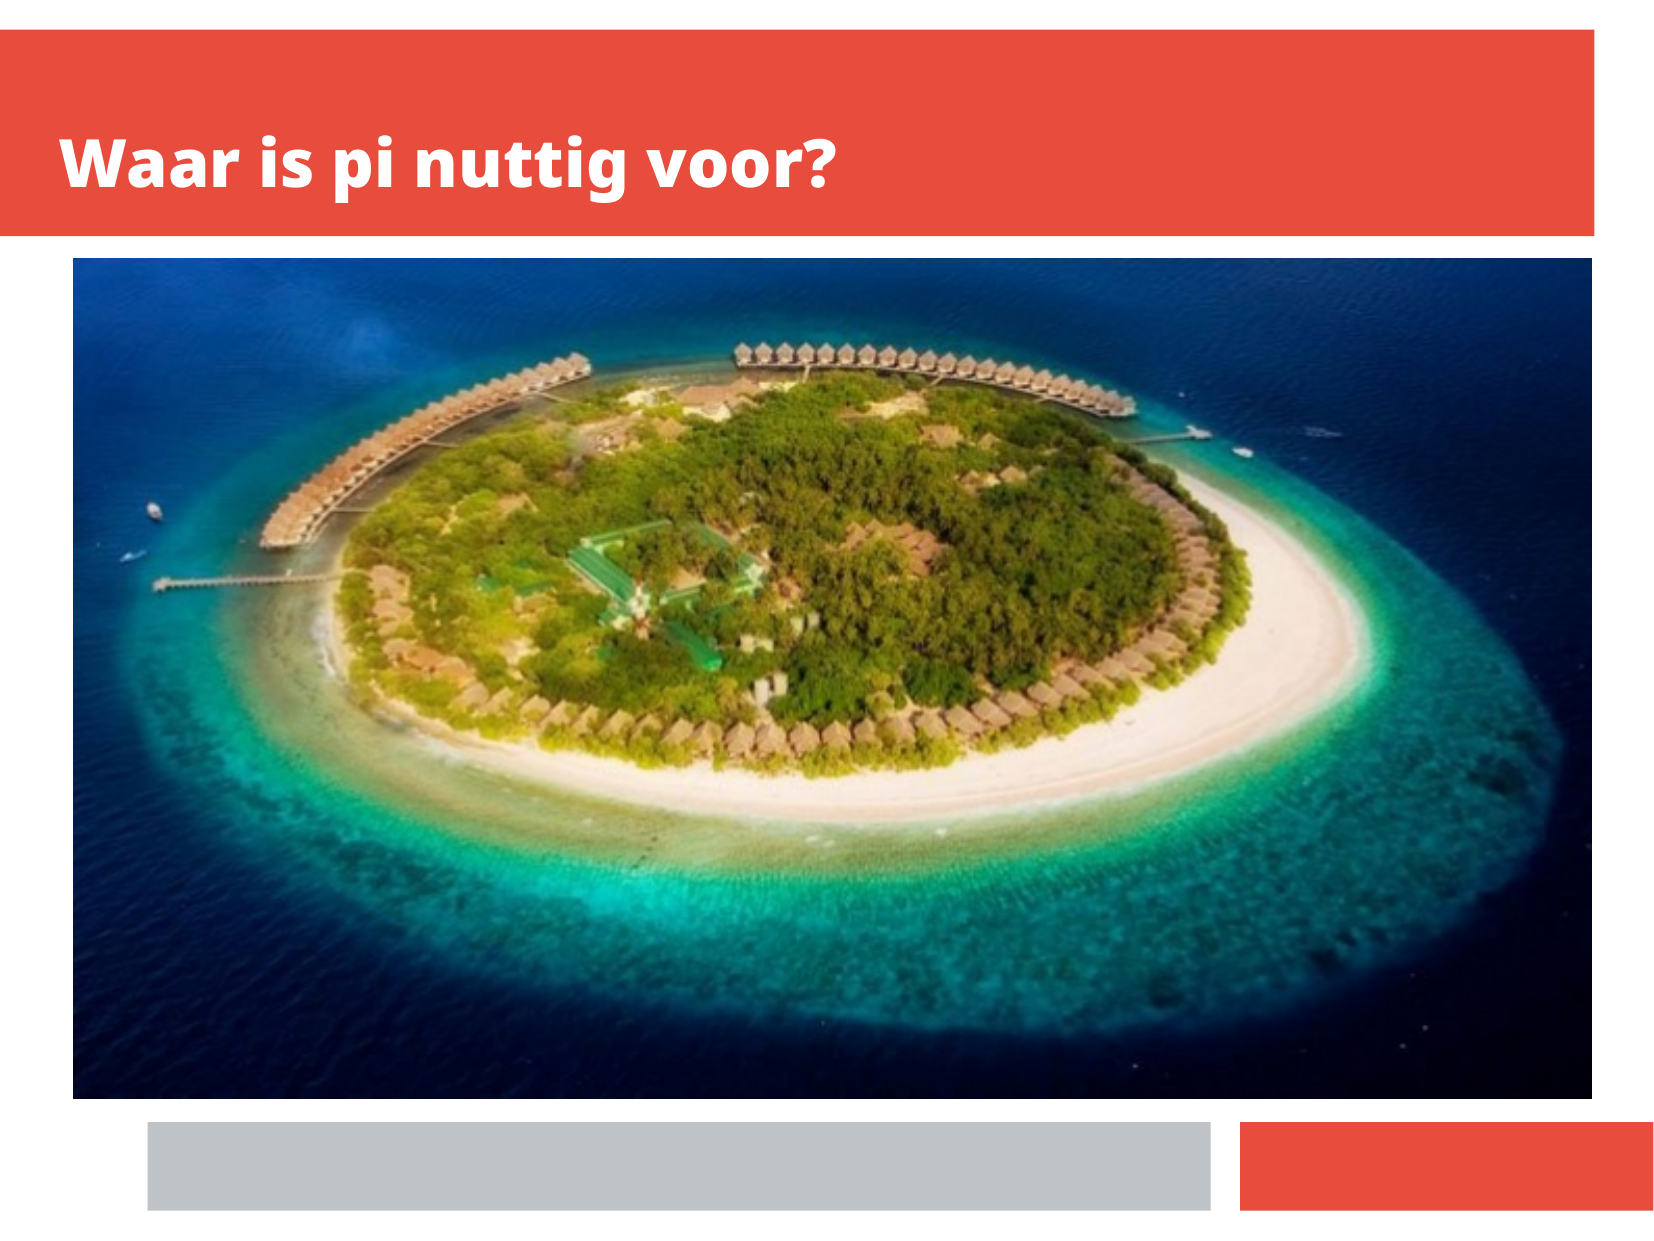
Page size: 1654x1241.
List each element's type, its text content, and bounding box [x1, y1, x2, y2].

picture [73, 258, 1592, 1099]
title Waar is pi nuttig voor? [59, 59, 1595, 207]
